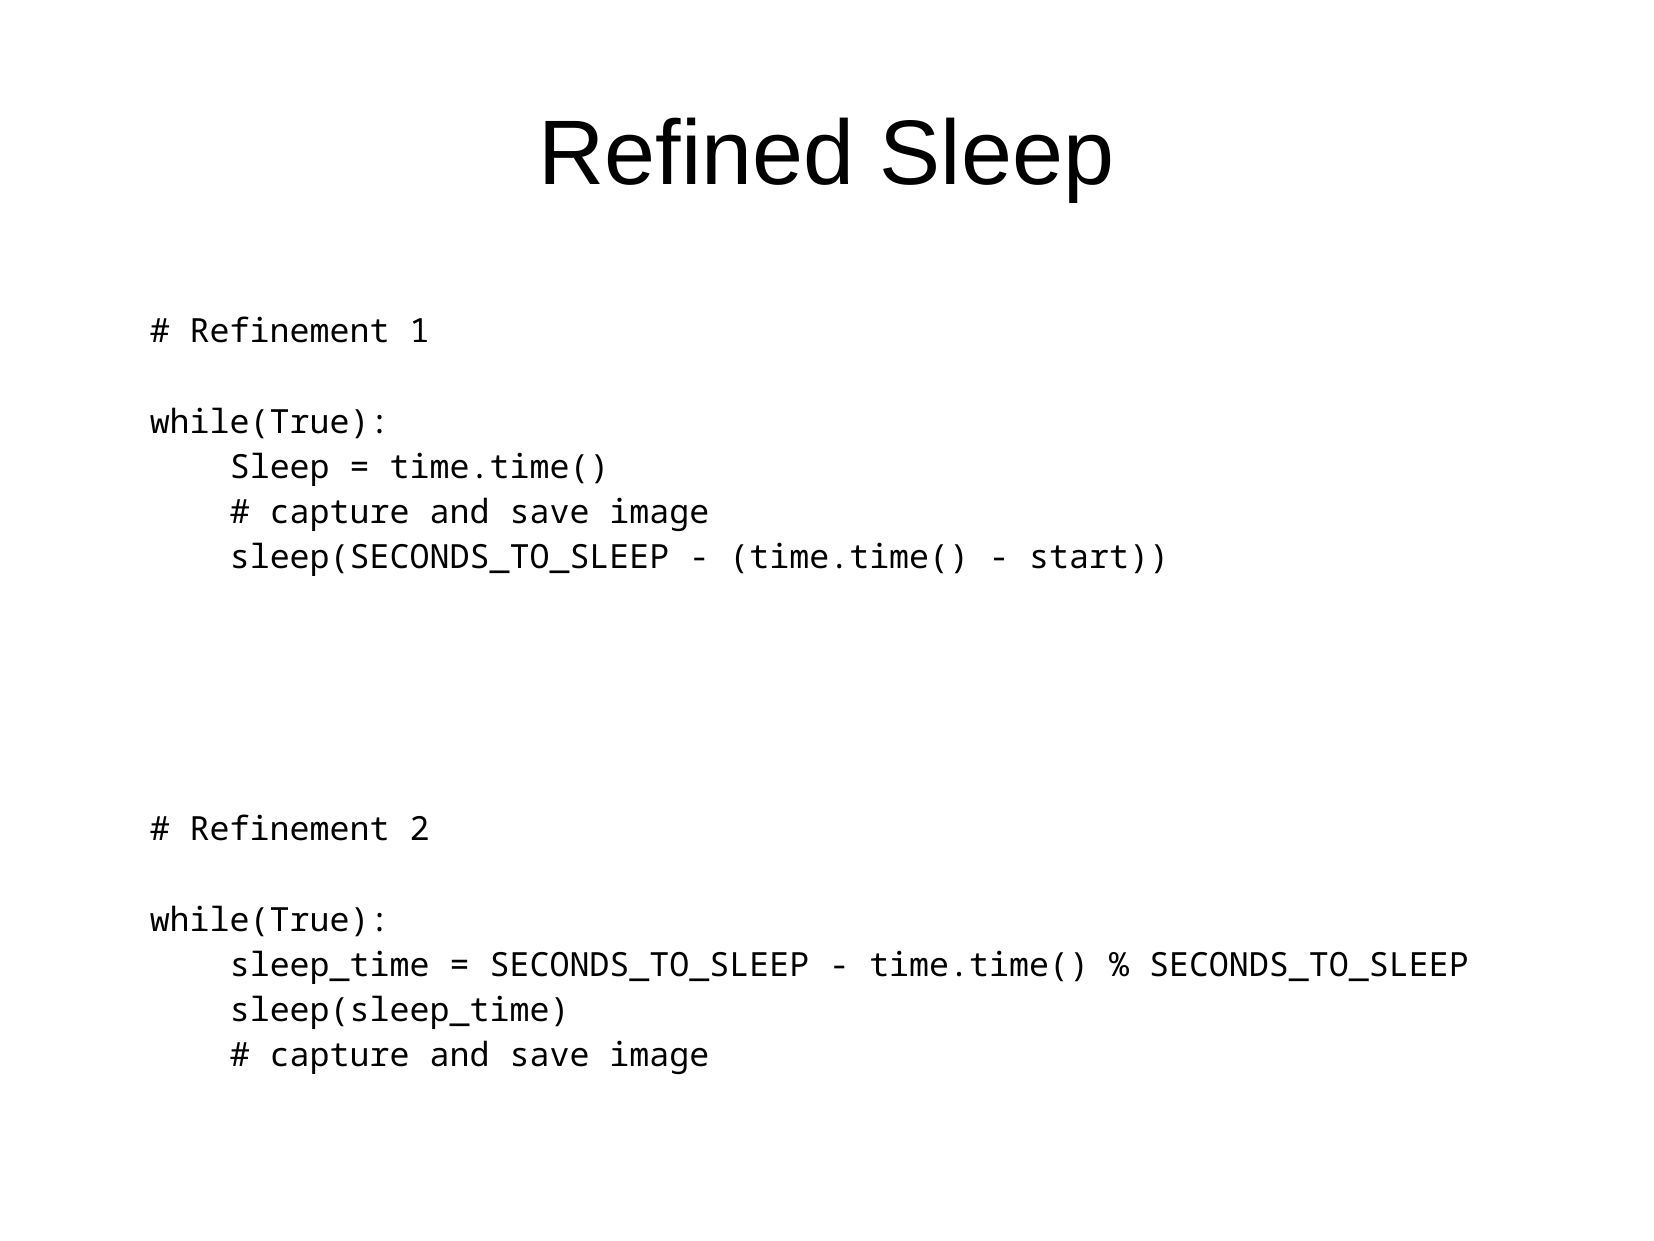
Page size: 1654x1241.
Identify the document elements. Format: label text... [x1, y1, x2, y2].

text_box # Refinement 1 while(True): Sleep = time.time() # capture and save image sleep(SECONDS_TO_SLEEP - (time.time() - start)) # Refinement 2 while(True): sleep_time = SECONDS_TO_SLEEP - time.time() % SECONDS_TO_SLEEP sleep(sleep_time) # capture and save image [135, 300, 1516, 974]
title Refined Sleep [82, 49, 1571, 257]
